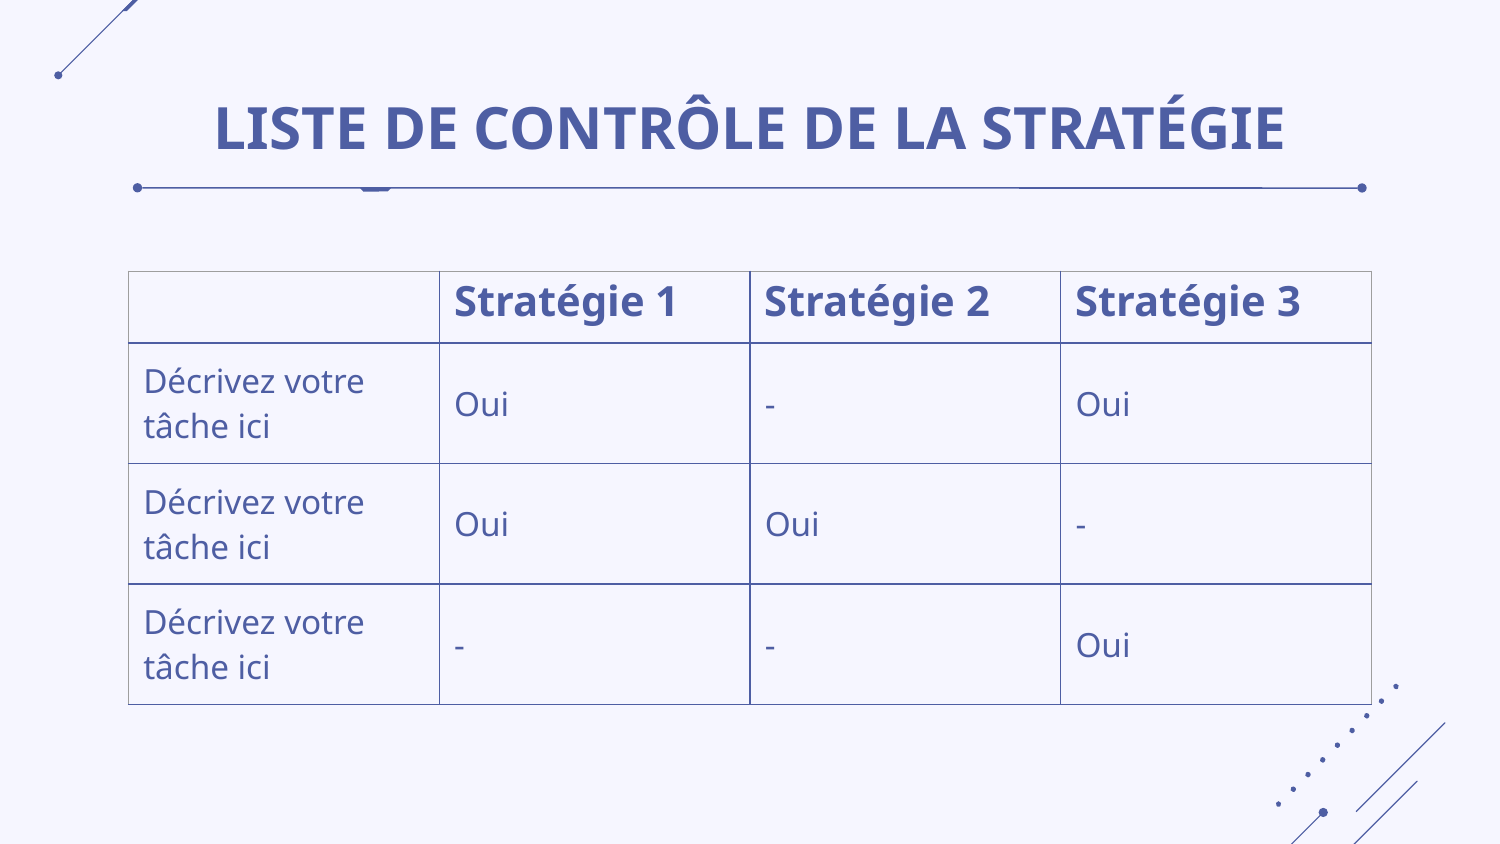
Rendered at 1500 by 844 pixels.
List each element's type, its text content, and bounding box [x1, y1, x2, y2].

title LISTE DE CONTRÔLE DE LA STRATÉGIE [128, 91, 1372, 173]
table_cell Décrivez votre tâche ici [129, 344, 439, 463]
table_header Stratégie 2 [751, 272, 1060, 342]
table_cell Décrivez votre tâche ici [129, 464, 439, 583]
table_cell Oui [440, 344, 749, 463]
text_box [132, 183, 143, 193]
table_cell - [751, 585, 1060, 704]
table_cell Oui [751, 464, 1060, 583]
table_header Stratégie 3 [1061, 272, 1371, 342]
text_box [1357, 183, 1367, 193]
table_cell Oui [1061, 585, 1371, 704]
table_cell - [440, 585, 749, 704]
table_header Stratégie 1 [440, 272, 749, 342]
table_cell - [751, 344, 1060, 463]
table_cell Décrivez votre tâche ici [129, 585, 439, 704]
table_cell Oui [1061, 344, 1371, 463]
table_cell - [1061, 464, 1371, 583]
table_header [129, 272, 439, 342]
table_cell Oui [440, 464, 749, 583]
